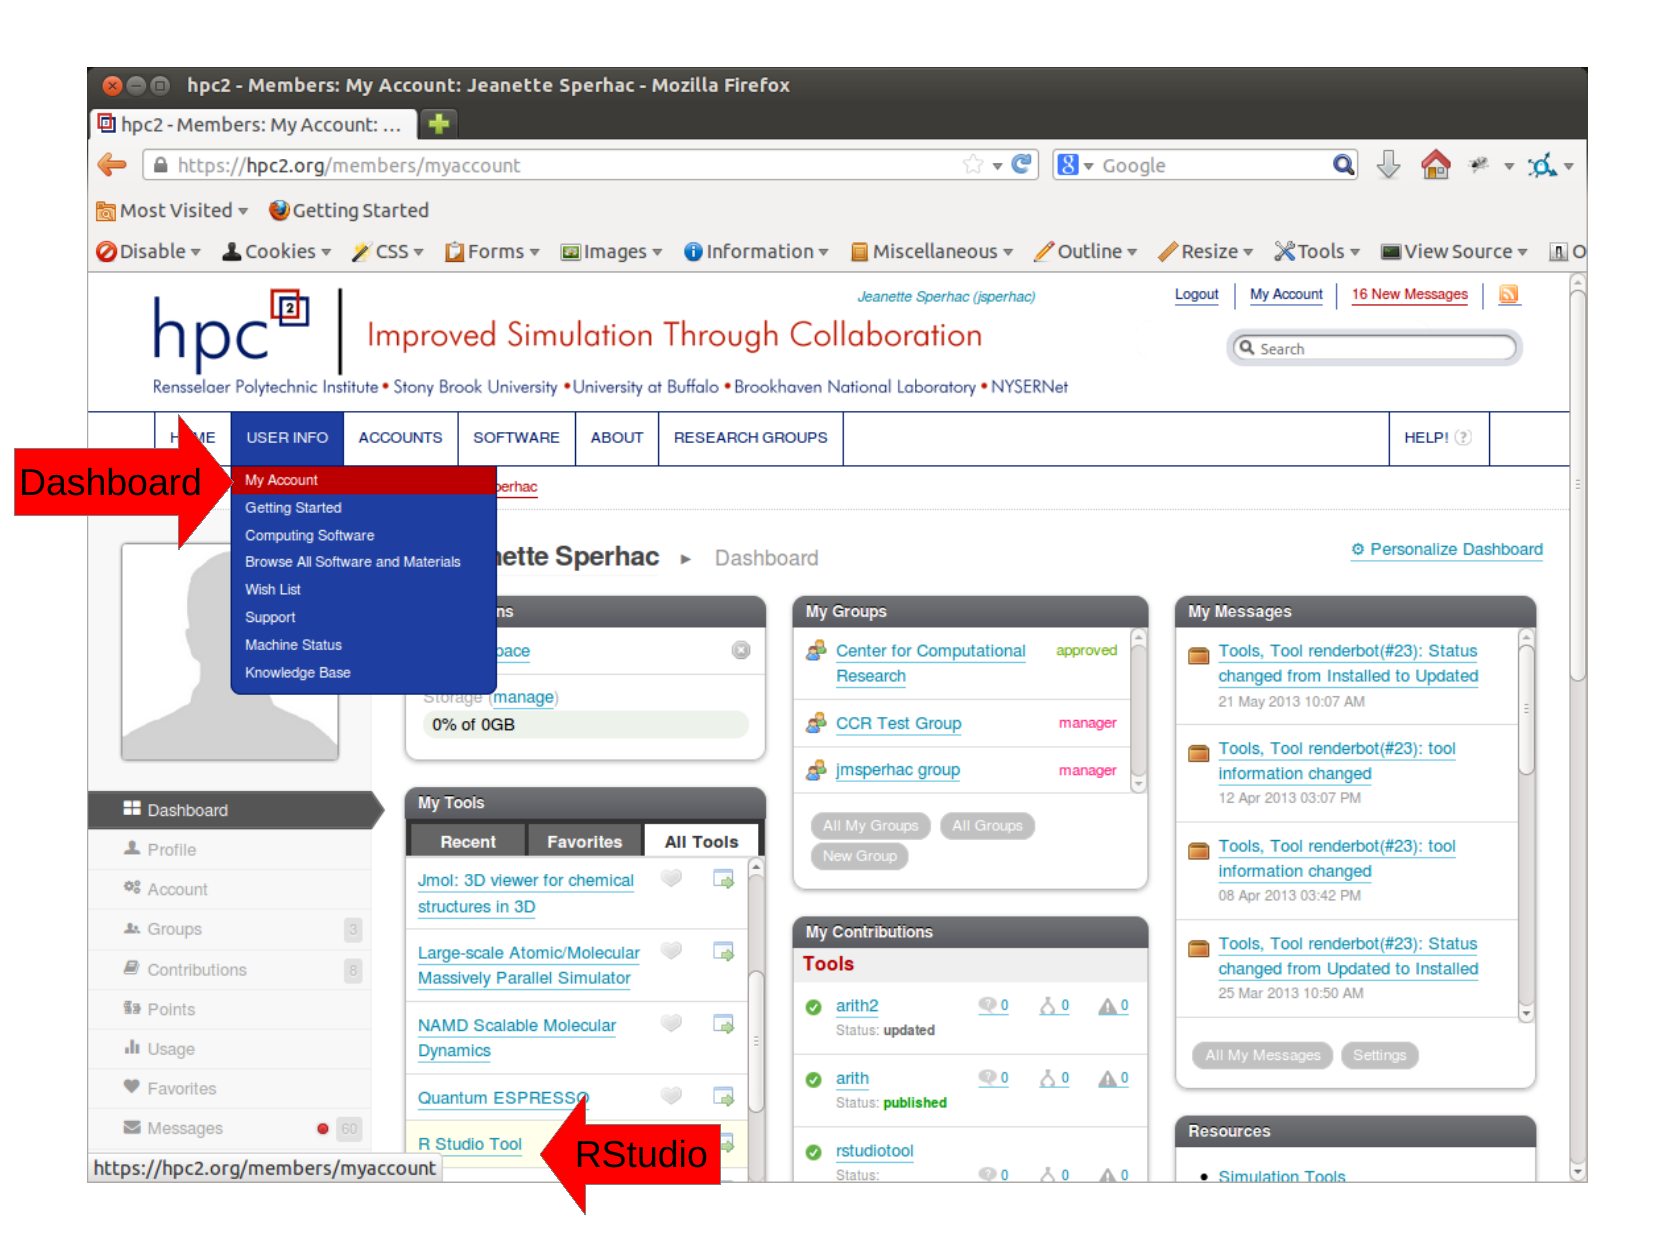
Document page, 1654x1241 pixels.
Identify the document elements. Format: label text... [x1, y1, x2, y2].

picture [87, 67, 1588, 1183]
text_box RStudio [540, 1094, 721, 1215]
text_box Dashboard [14, 414, 234, 550]
